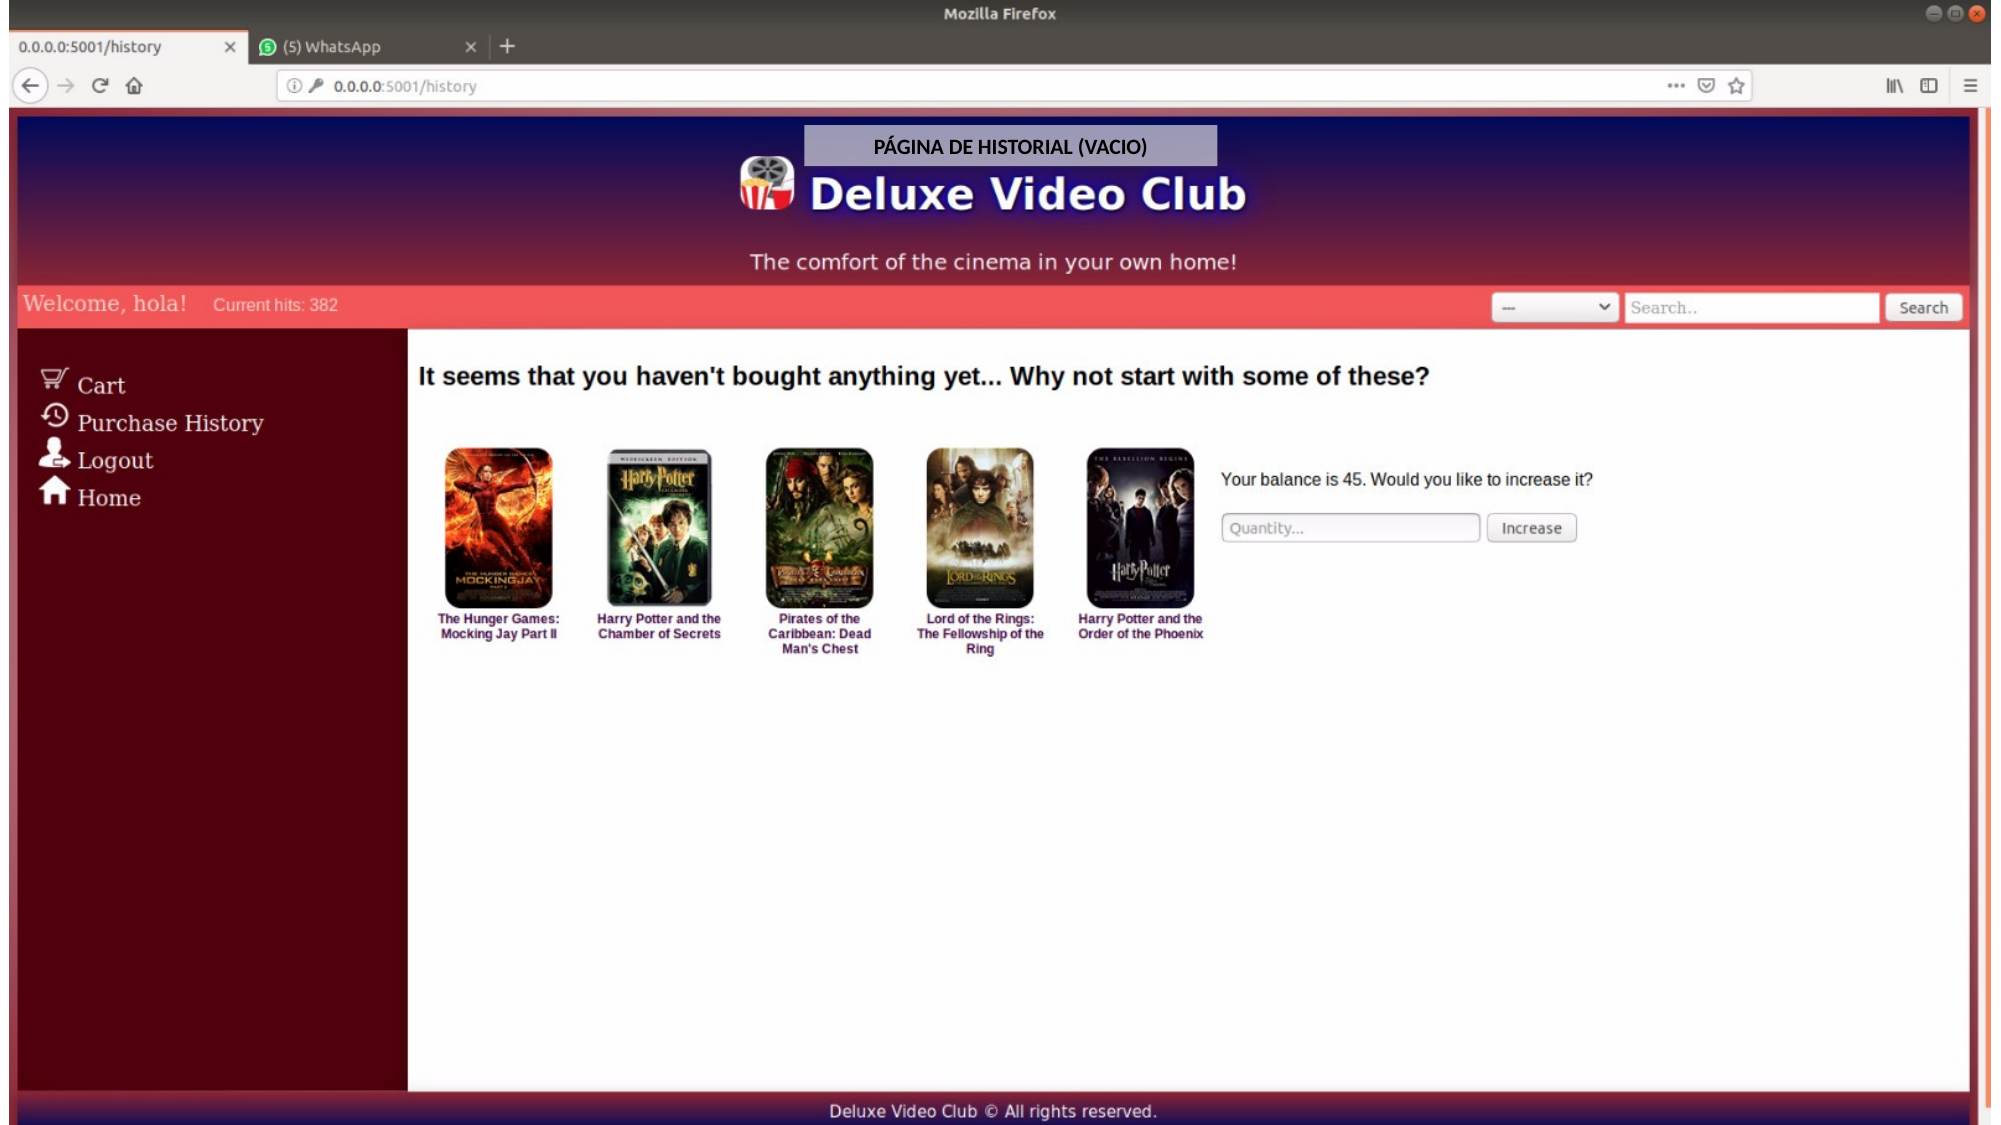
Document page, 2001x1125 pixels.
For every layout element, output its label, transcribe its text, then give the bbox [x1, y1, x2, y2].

text_box PÁGINA DE HISTORIAL (VACIO) [804, 125, 1218, 167]
picture [9, 0, 1991, 1125]
